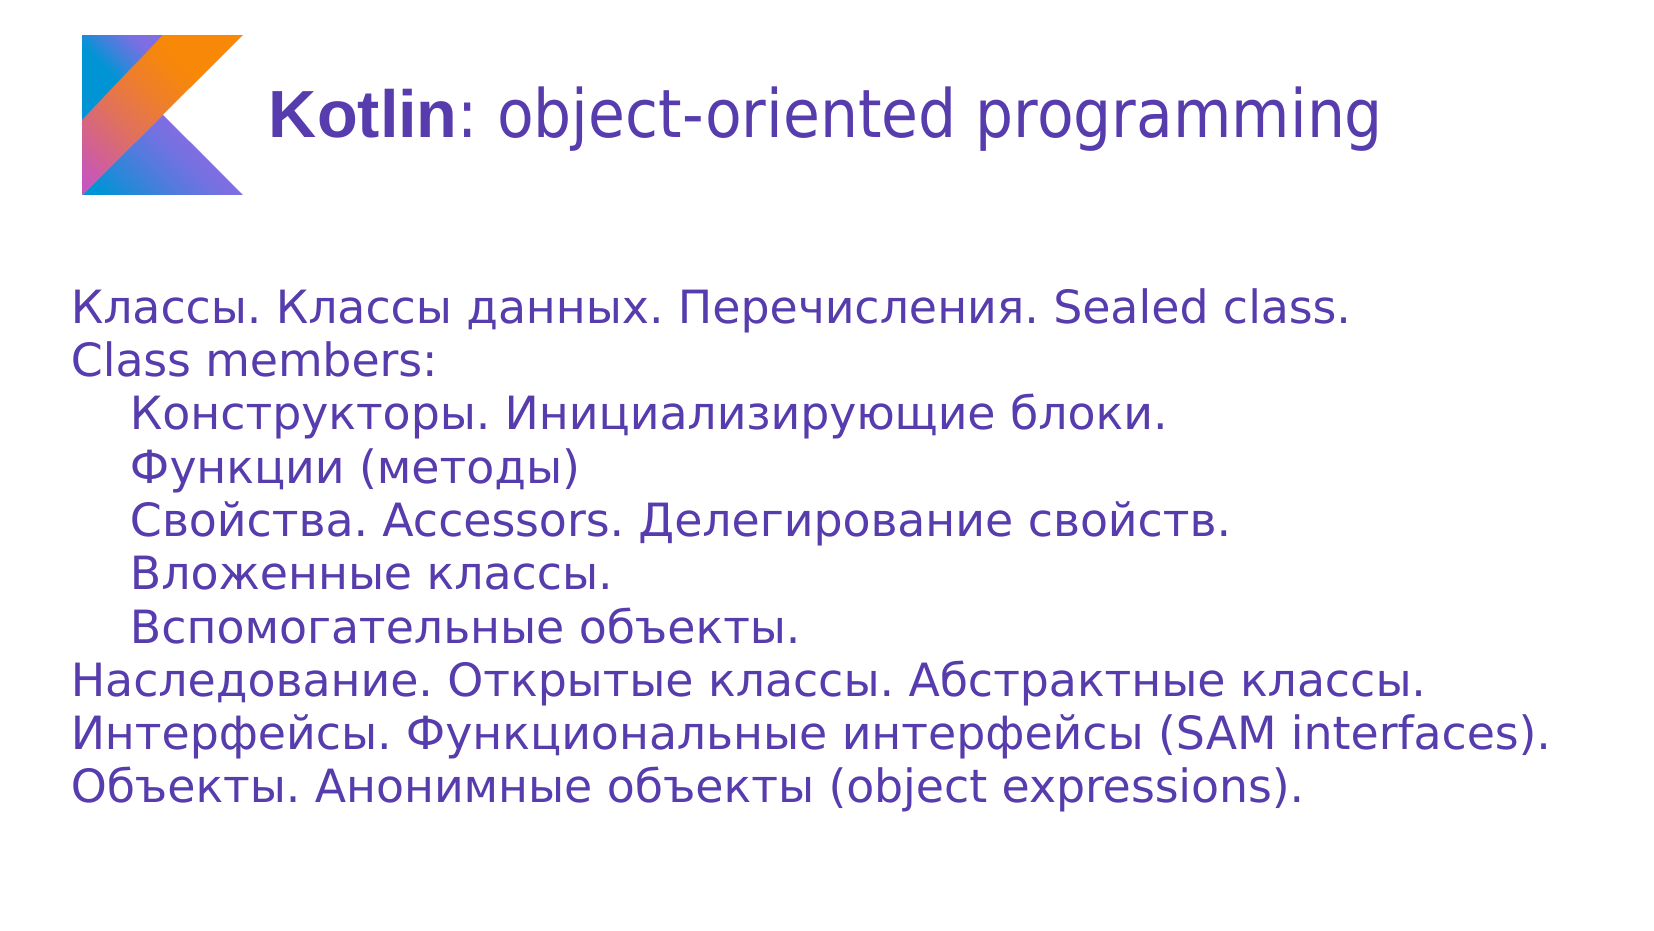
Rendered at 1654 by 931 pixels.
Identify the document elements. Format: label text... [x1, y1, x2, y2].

subtitle Классы. Классы данных. Перечисления. Sealed class. Class members: Конструкторы. Инициализирующие блоки. Функции (методы) Свойства. Accessors. Делегирование свойств. Вложенные классы. Вспомогательные объекты. Наследование. Открытые классы. Абстрактные классы. Интерфейсы. Функциональные интерфейсы (SAM interfaces). Объекты. Анонимные объекты (object expressions). [70, 219, 1573, 875]
picture [82, 35, 243, 195]
title Kotlin: object-oriented programming [243, 37, 1571, 193]
